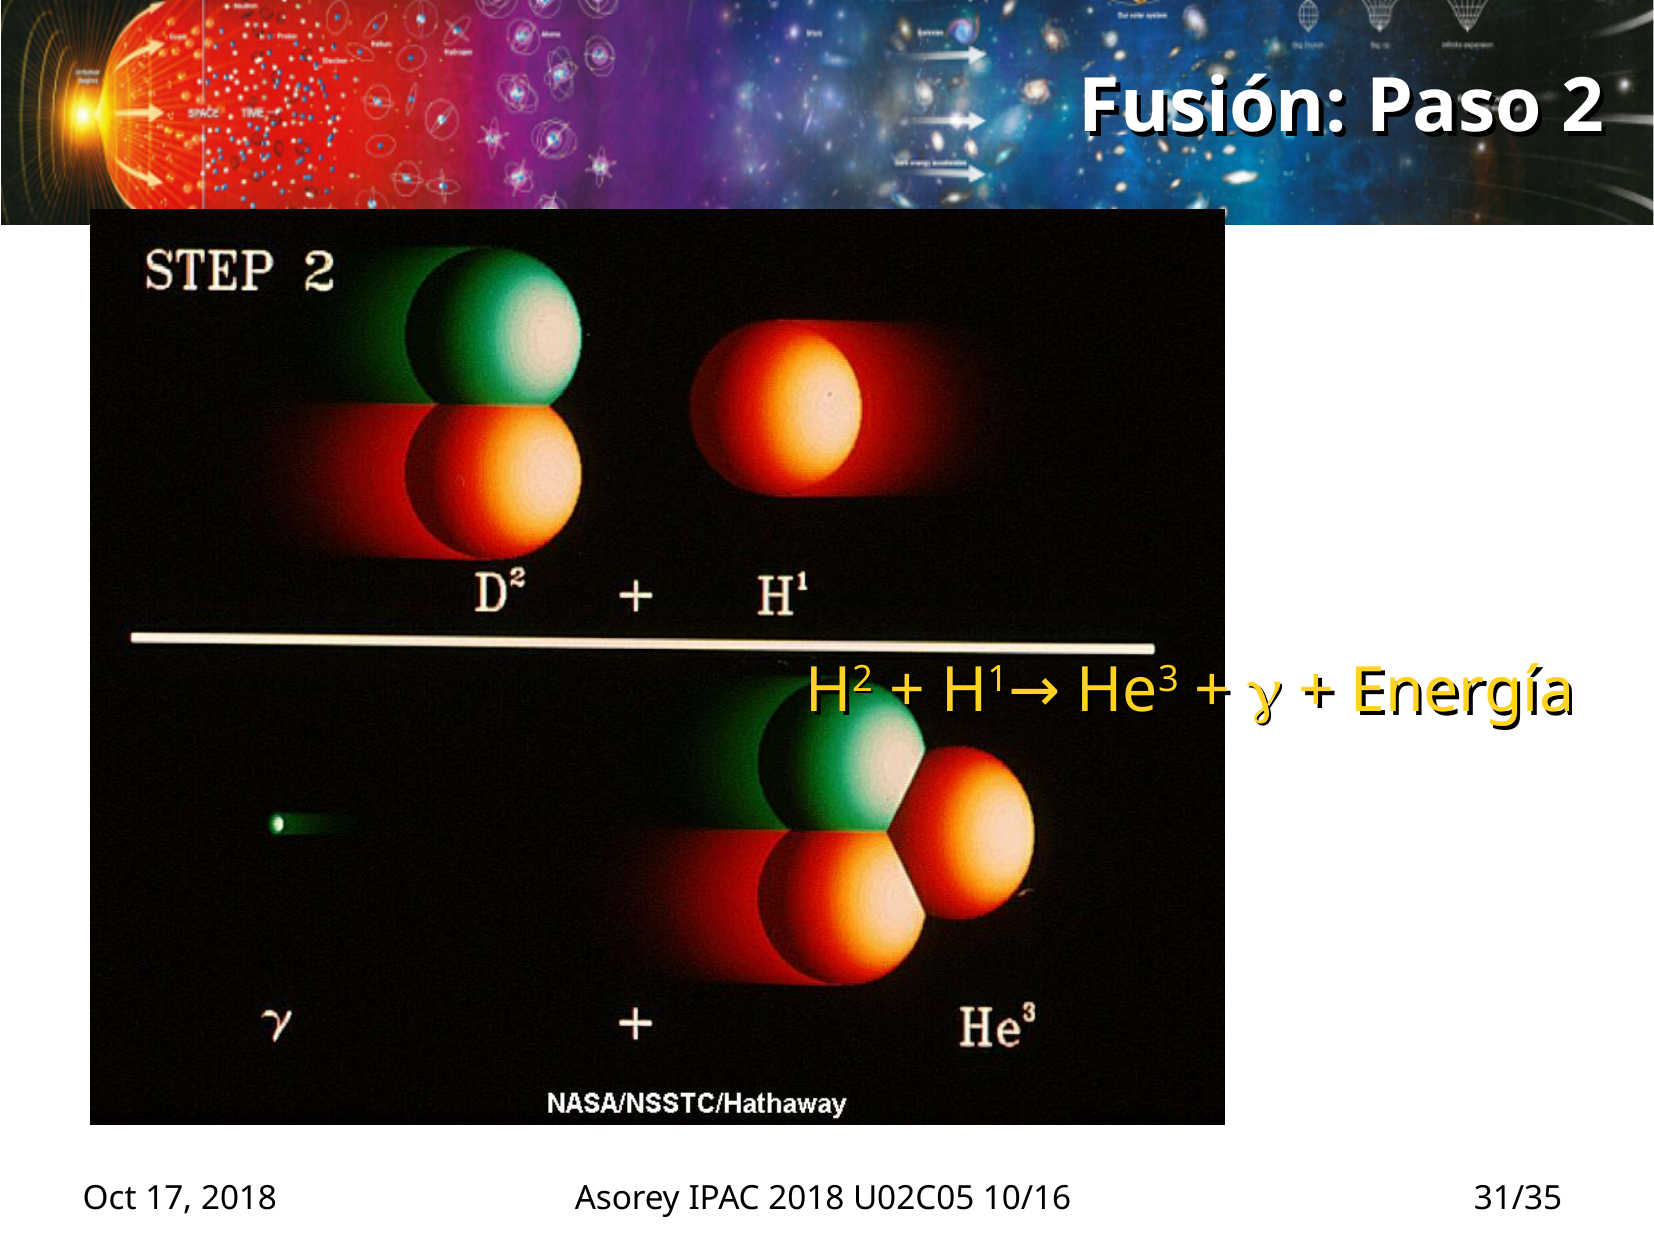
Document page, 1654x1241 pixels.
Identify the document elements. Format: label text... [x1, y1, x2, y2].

picture [1, 0, 1654, 1126]
title Fusión: Paso 2 [45, 15, 1606, 191]
list H2 + H1→ He3 + g + Energía [735, 645, 1651, 751]
